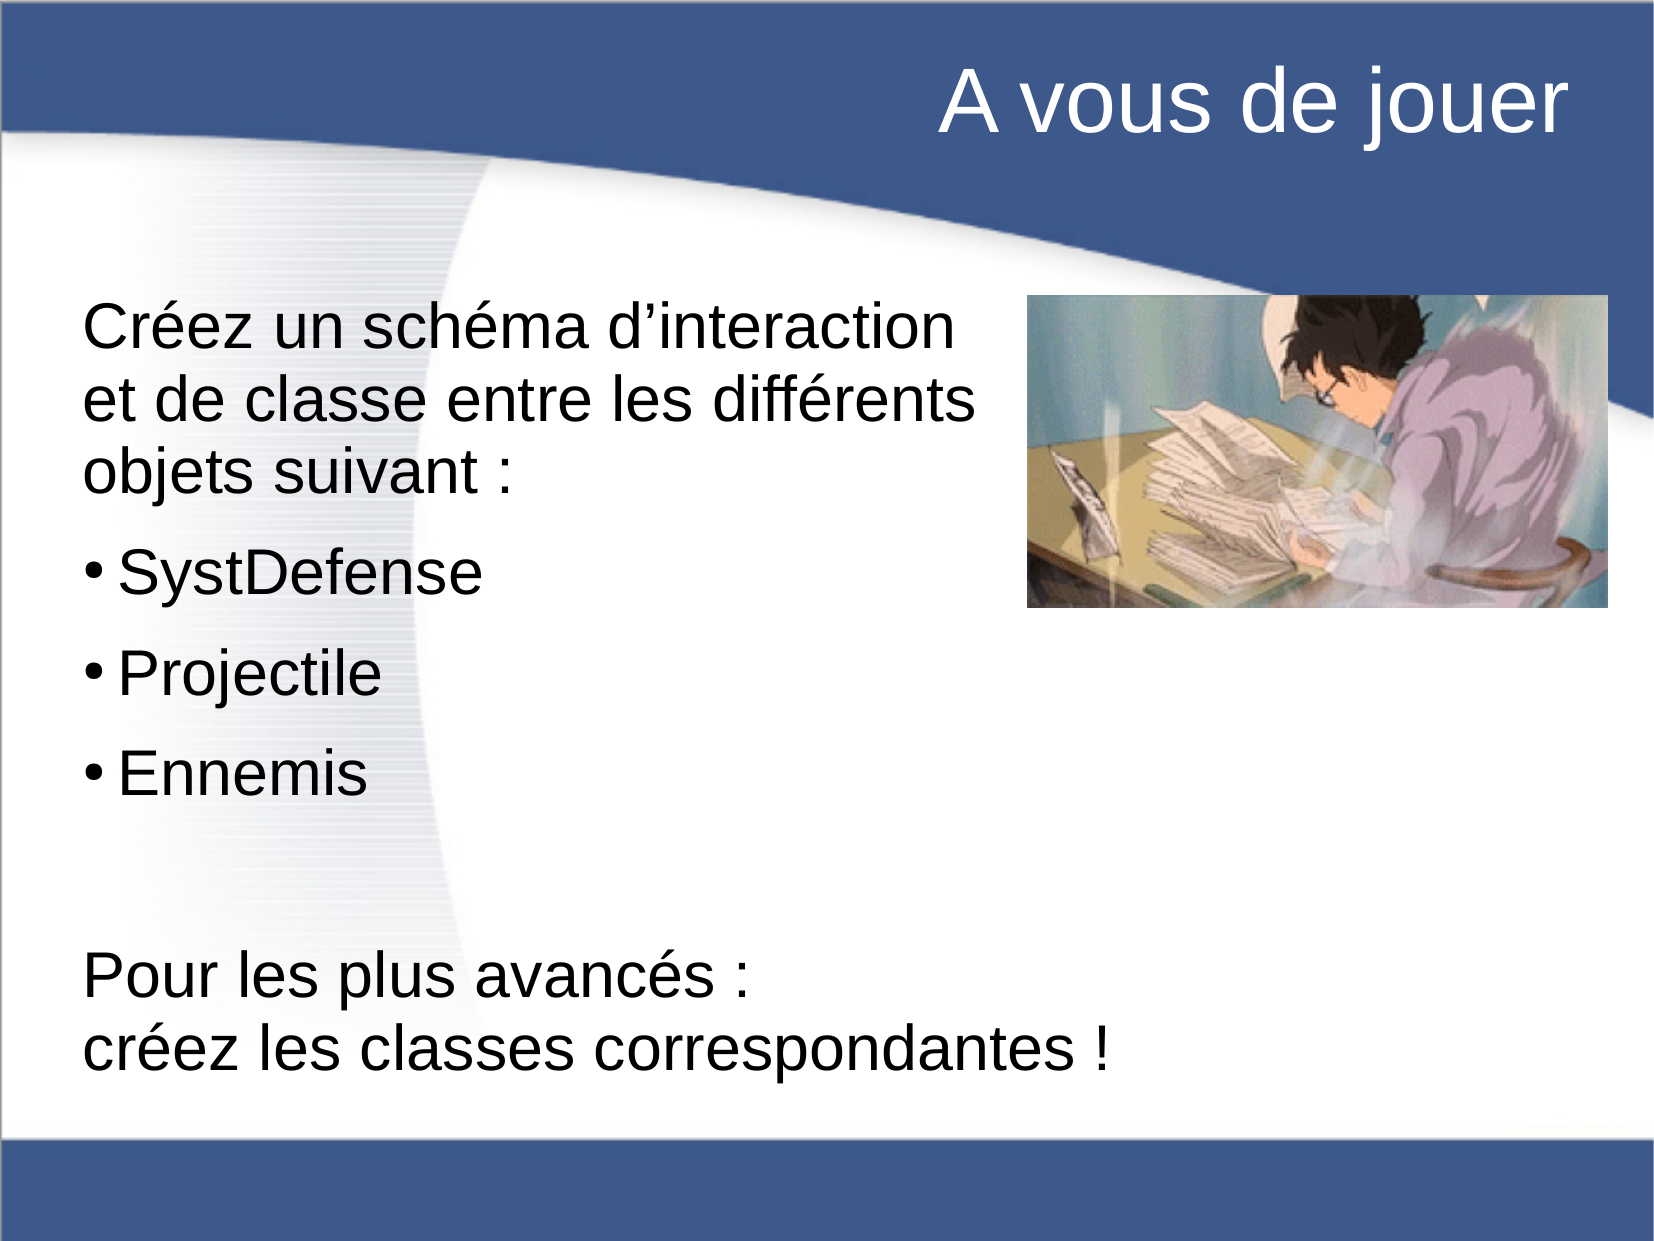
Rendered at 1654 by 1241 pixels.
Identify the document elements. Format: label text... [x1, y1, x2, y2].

list Créez un schéma d’interaction et de classe entre les différents objets suivant : SystDefense Projectile Ennemis Pour les plus avancés : créez les classes correspondantes ! [82, 290, 1571, 1087]
picture [0, 0, 1654, 1241]
title A vous de jouer [82, 49, 1571, 257]
